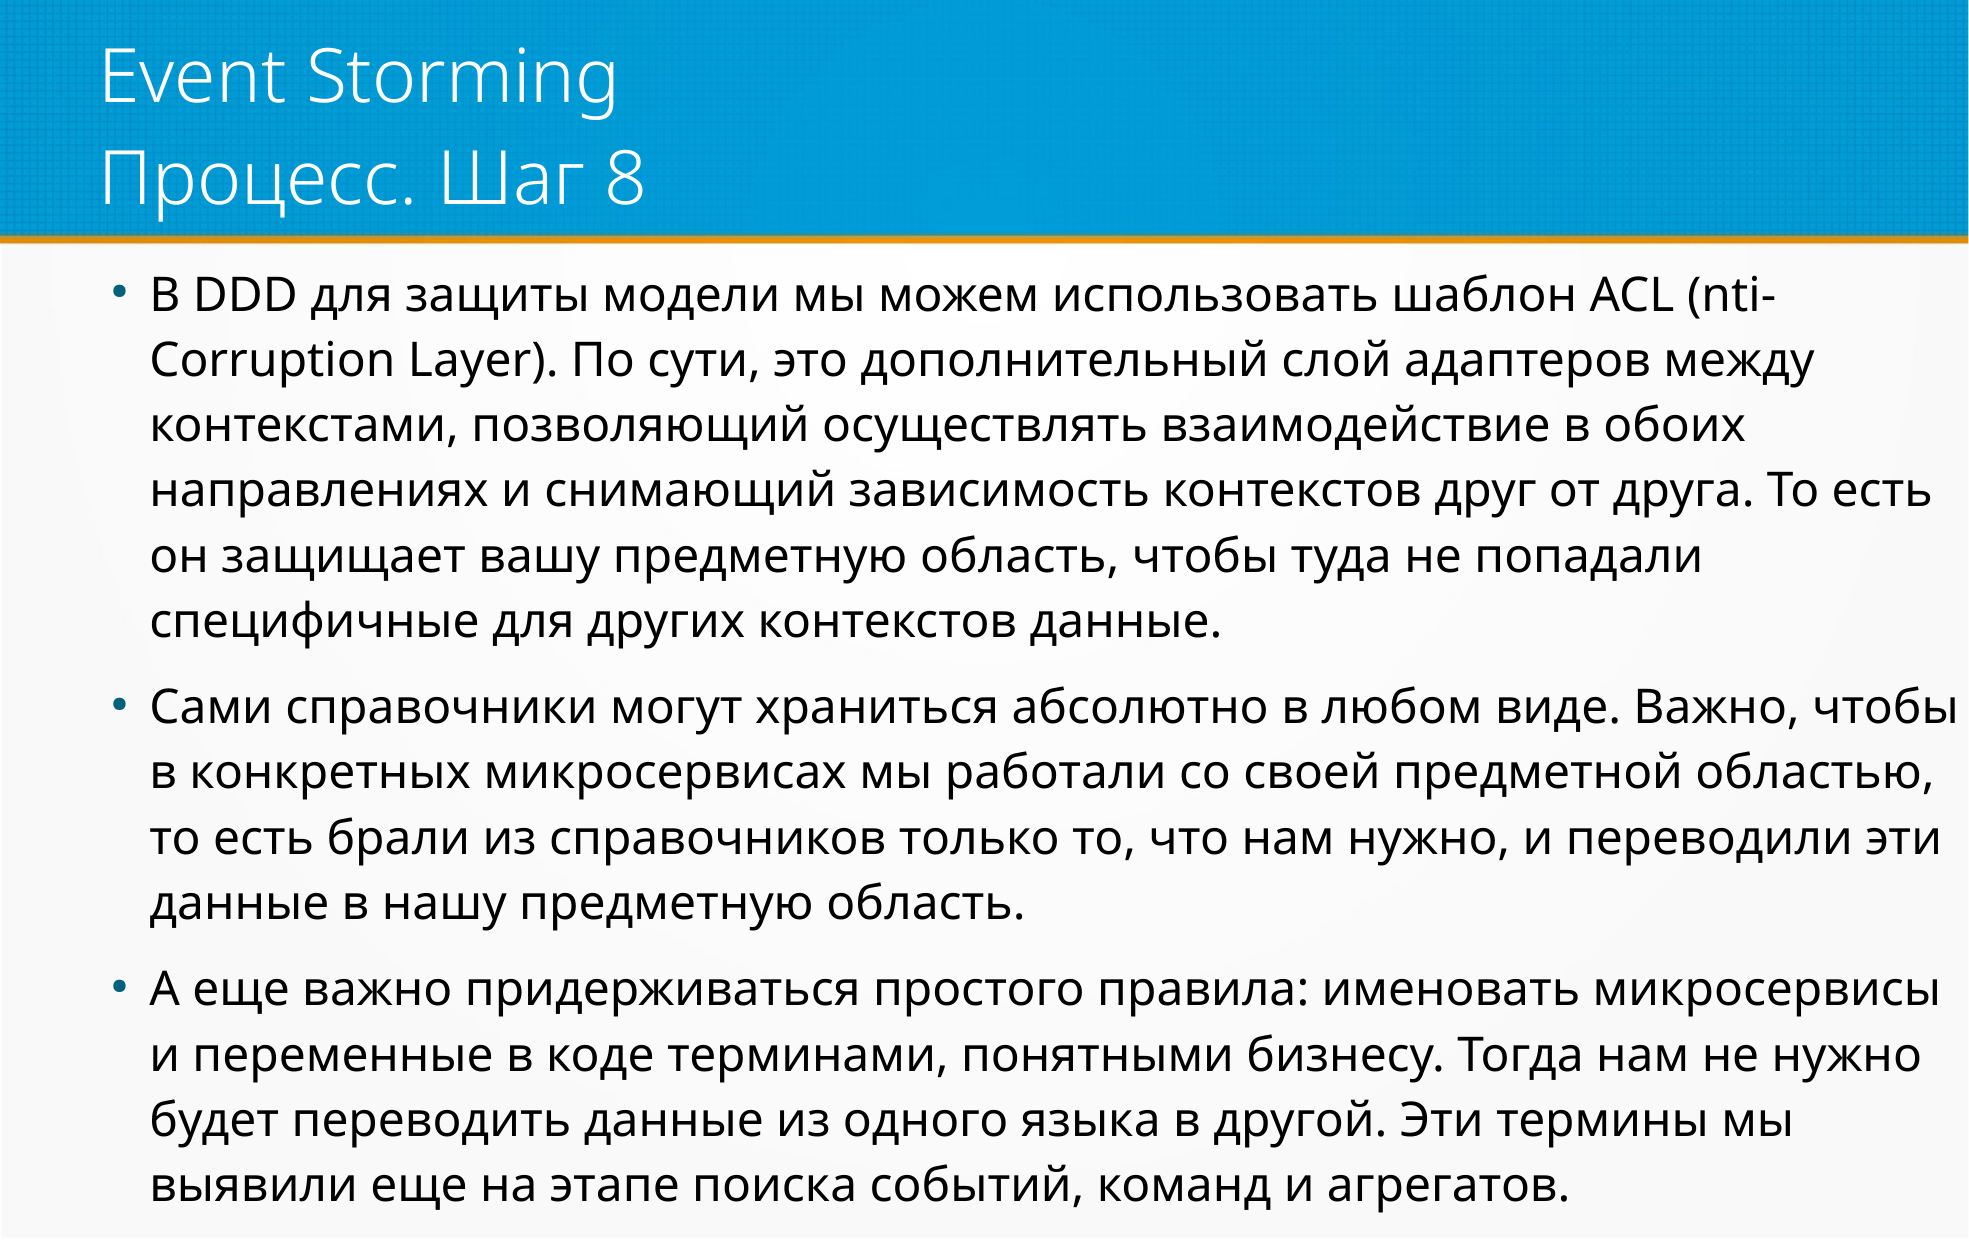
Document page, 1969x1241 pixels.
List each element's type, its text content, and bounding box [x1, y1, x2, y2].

picture [0, 233, 1969, 1241]
title Event Storming Процесс. Шаг 8 [98, 19, 1870, 227]
list В DDD для защиты модели мы можем использовать шаблон ACL (nti-Corruption Layer). По сути, это дополнительный слой адаптеров между контекстами, позволяющий осуществлять взаимодействие в обоих направлениях и снимающий зависимость контекстов друг от друга. То есть он защищает вашу предметную область, чтобы туда не попадали специфичные для других контекстов данные. Сами справочники могут храниться абсолютно в любом виде. Важно, чтобы в конкретных микросервисах мы работали со своей предметной областью, то есть брали из справочников только то, что нам нужно, и переводили эти данные в нашу предметную область. А еще важно придерживаться простого правила: именовать микросервисы и переменные в коде терминами, понятными бизнесу. Тогда нам не нужно будет переводить данные из одного языка в другой. Эти термины мы выявили еще на этапе поиска событий, команд и агрегатов. [98, 259, 1969, 1229]
